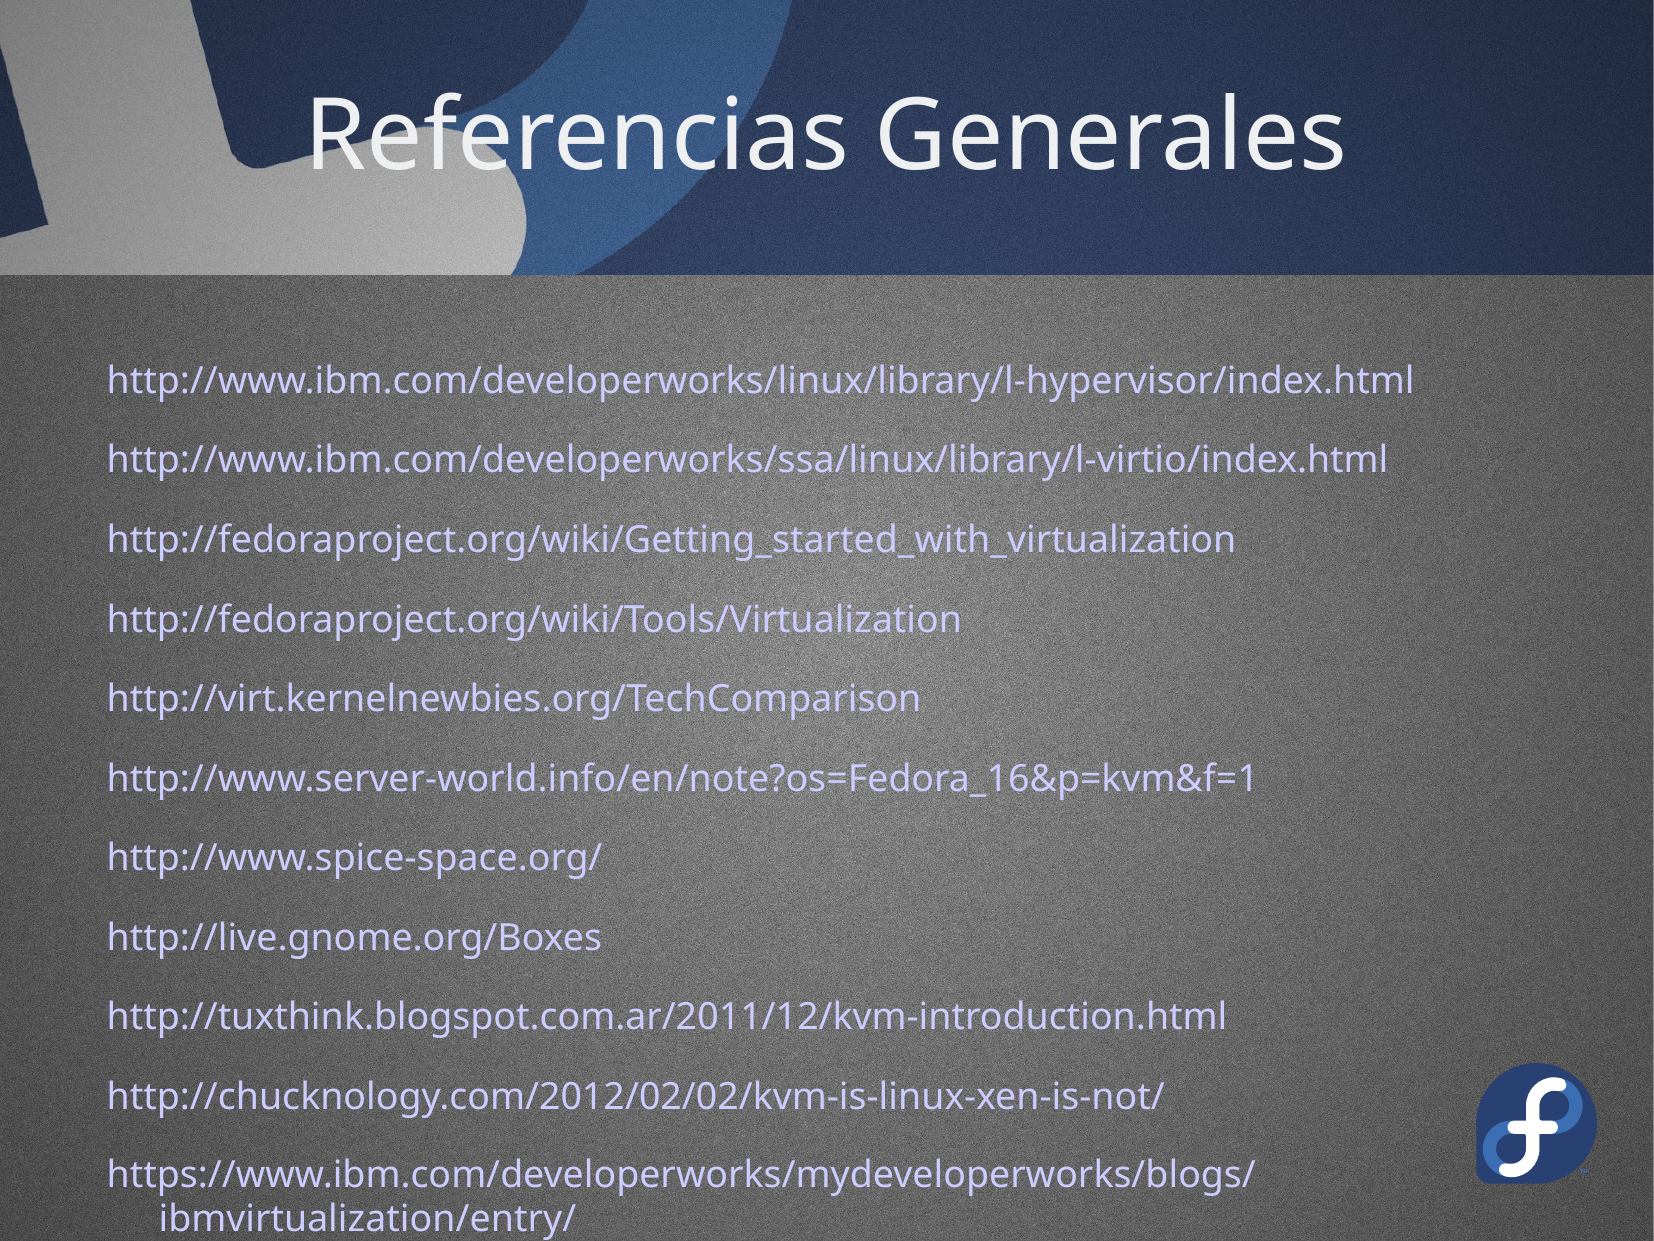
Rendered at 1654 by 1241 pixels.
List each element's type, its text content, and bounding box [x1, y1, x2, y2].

text_box Referencias Generales [88, 29, 1565, 237]
text_box http://www.ibm.com/developerworks/linux/library/l-hypervisor/index.html http://www.ibm.com/developerworks/ssa/linux/library/l-virtio/index.html http://fedoraproject.org/wiki/Getting_started_with_virtualization http://fedoraproject.org/wiki/Tools/Virtualization http://virt.kernelnewbies.org/TechComparison http://www.server-world.info/en/note?os=Fedora_16&p=kvm&f=1 http://www.spice-space.org/ http://live.gnome.org/Boxes http://tuxthink.blogspot.com.ar/2011/12/kvm-introduction.html http://chucknology.com/2012/02/02/kvm-is-linux-xen-is-not/ https://www.ibm.com/developerworks/mydeveloperworks/blogs/ibmvirtualization/entry/kvm_architecture_the_key_components_of_open_virtualization_with_kvm2?lang=en [88, 354, 1565, 1064]
picture [0, 0, 1654, 1241]
